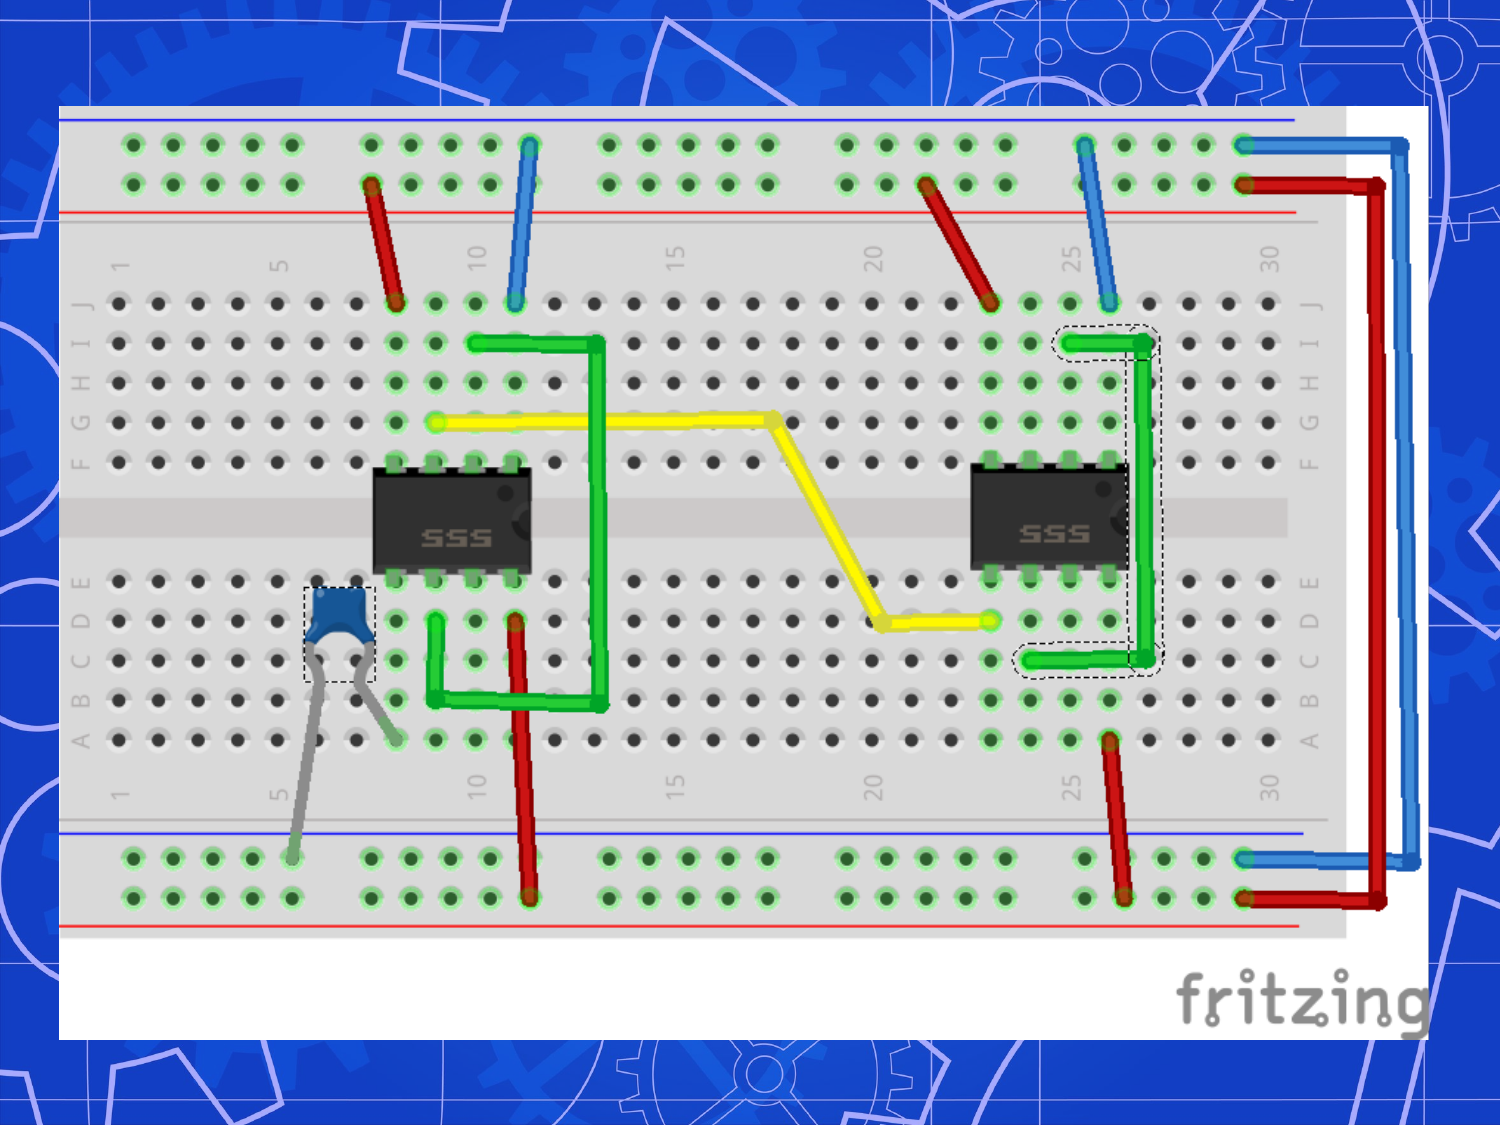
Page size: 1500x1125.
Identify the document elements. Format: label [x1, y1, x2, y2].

picture [59, 106, 1435, 1040]
